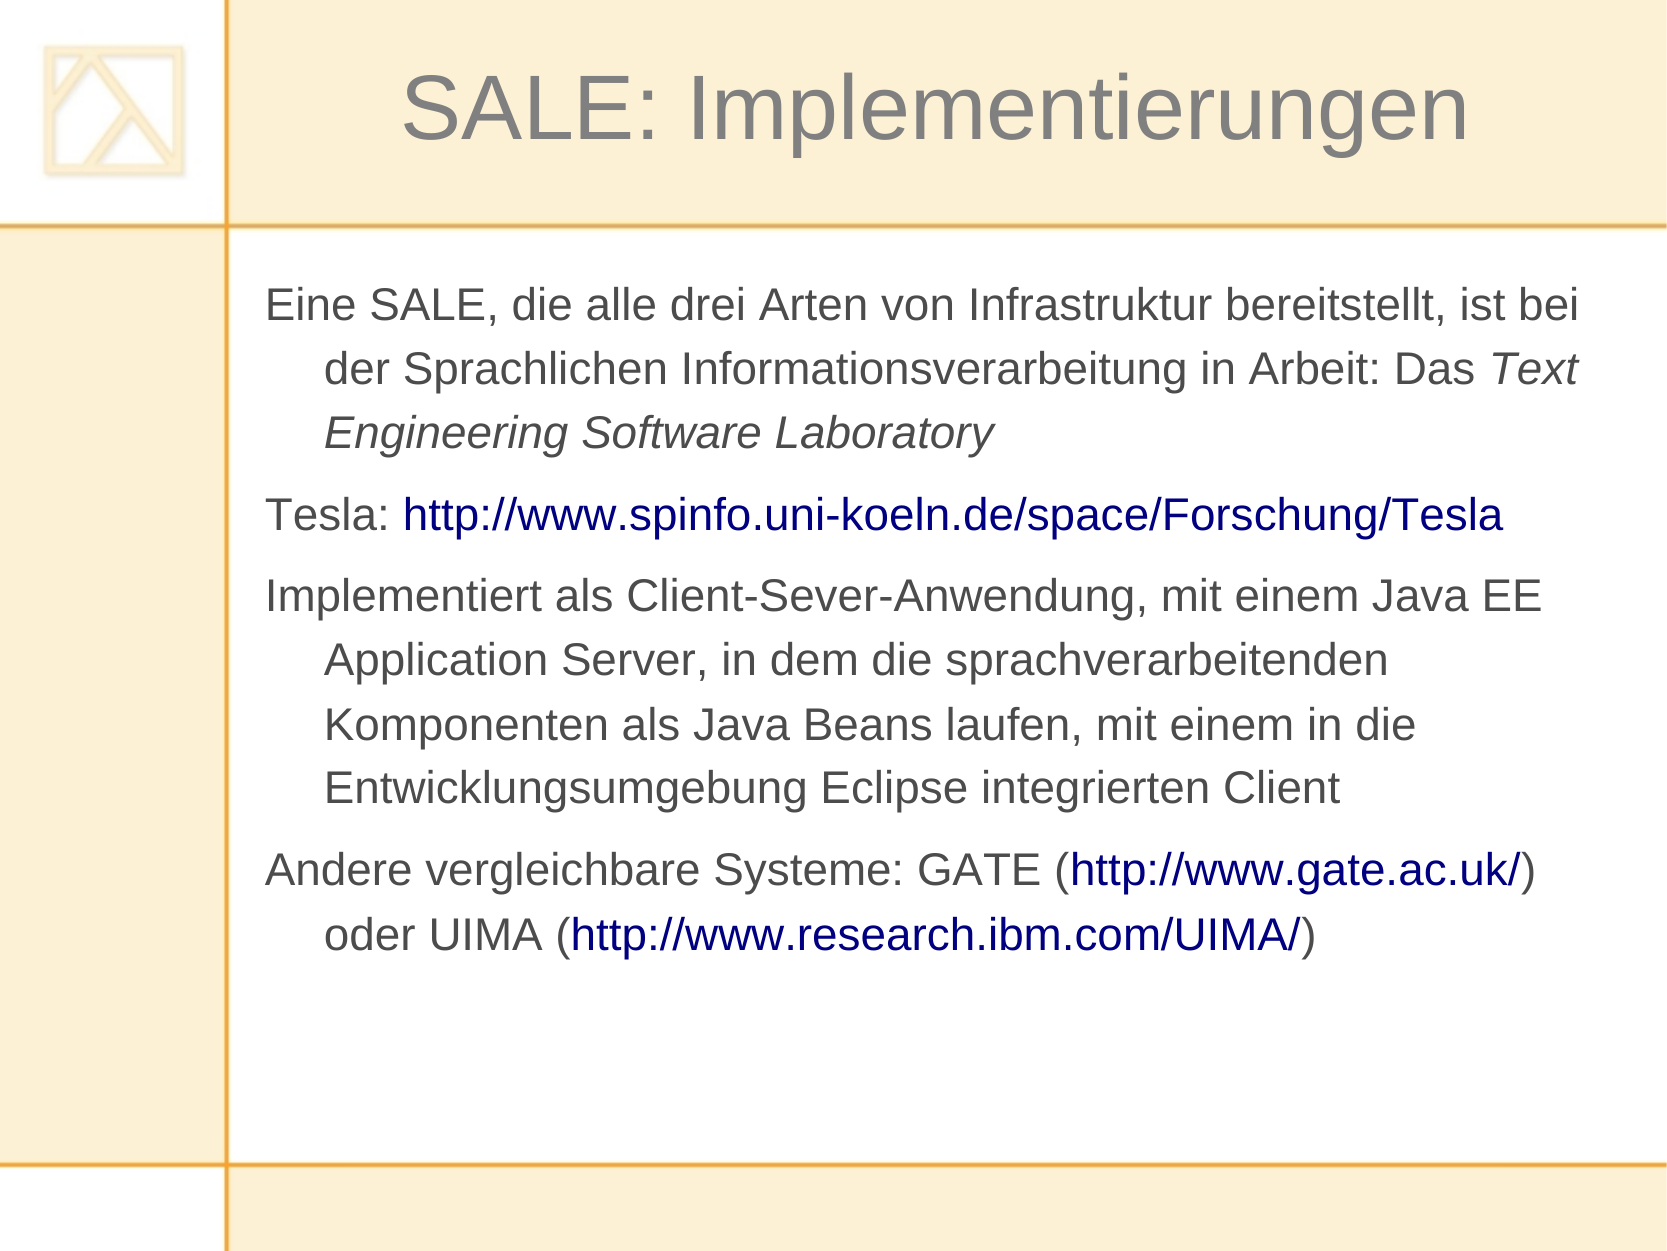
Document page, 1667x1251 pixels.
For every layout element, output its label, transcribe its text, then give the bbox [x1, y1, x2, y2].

list Eine SALE, die alle drei Arten von Infrastruktur bereitstellt, ist bei der Sprachlichen Informationsverarbeitung in Arbeit: Das Text Engineering Software Laboratory Tesla: http://www.spinfo.uni-koeln.de/space/Forschung/Tesla Implementiert als Client-Sever-Anwendung, mit einem Java EE Application Server, in dem die sprachverarbeitenden Komponenten als Java Beans laufen, mit einem in die Entwicklungsumgebung Eclipse integrierten Client Andere vergleichbare Systeme: GATE (http://www.gate.ac.uk/) oder UIMA (http://www.research.ibm.com/UIMA/) [236, 265, 1625, 991]
title SALE: Implementierungen [265, 5, 1608, 214]
picture [0, 0, 1667, 1251]
